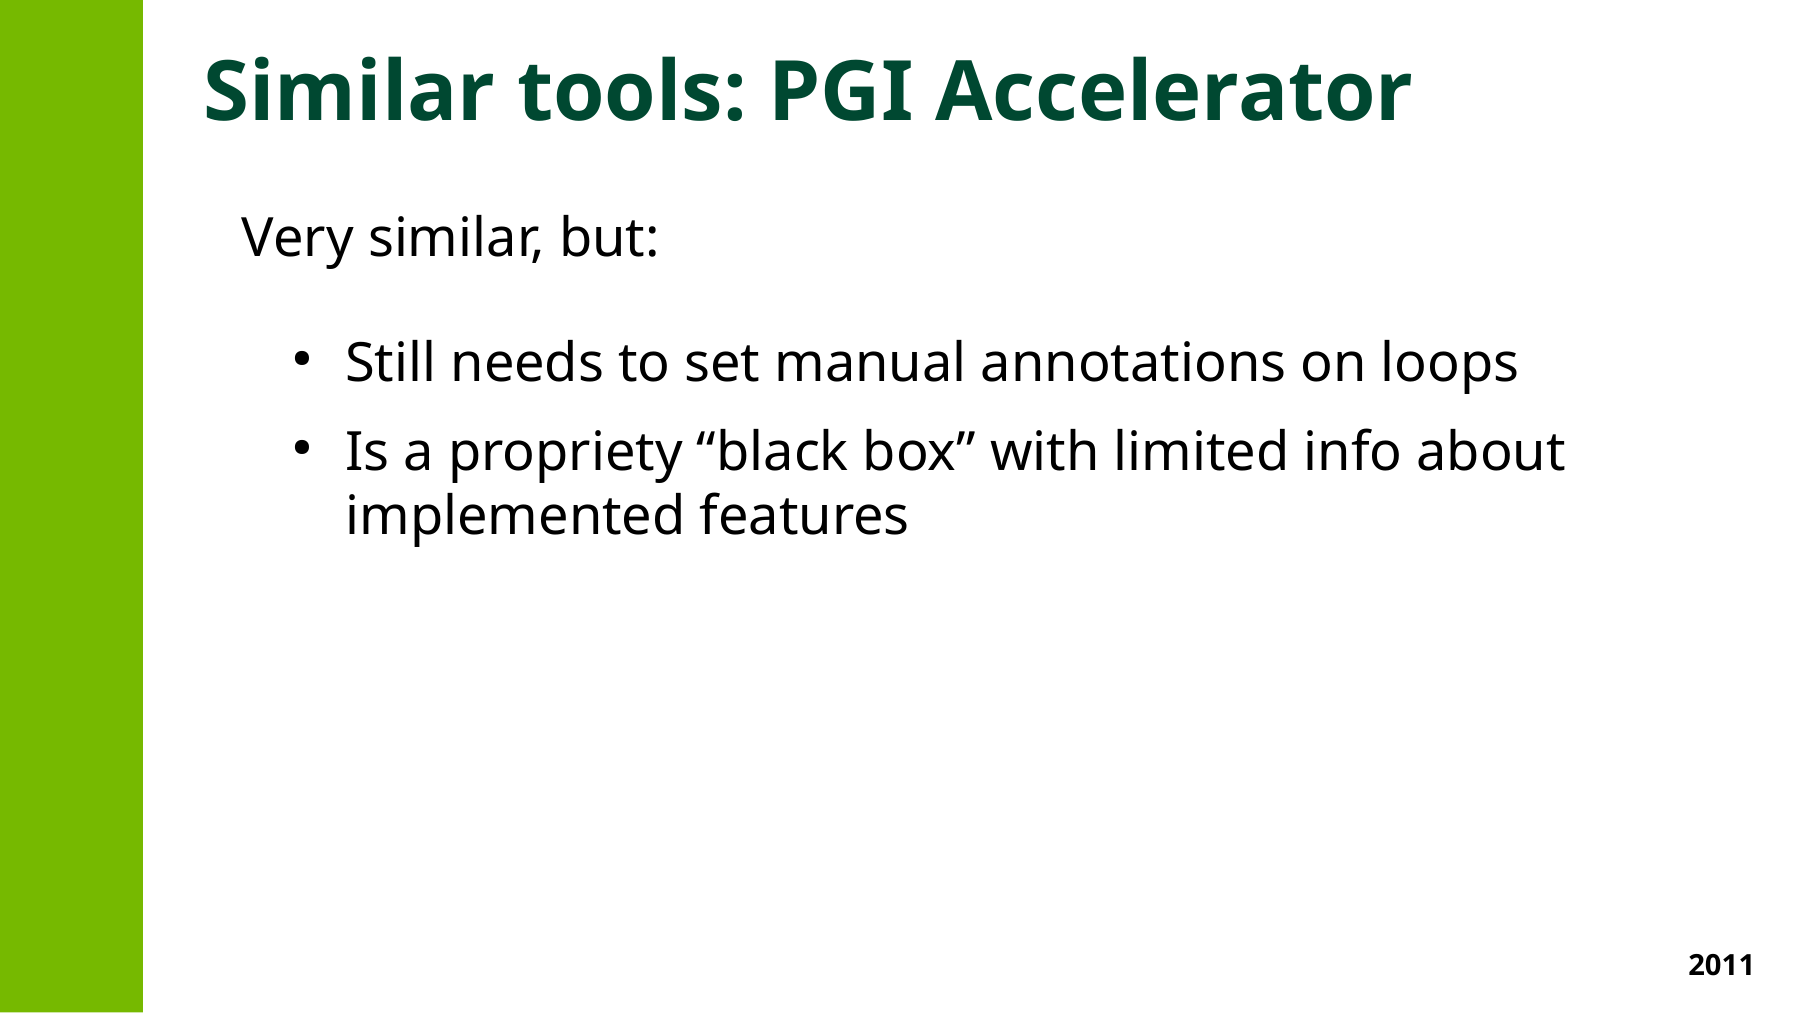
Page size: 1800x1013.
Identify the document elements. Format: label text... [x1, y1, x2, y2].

list Very similar, but: Still needs to set manual annotations on loops Is a propriety “black box” with limited info about implemented features [188, 195, 1726, 976]
title Similar tools: PGI Accelerator [188, 40, 1733, 211]
